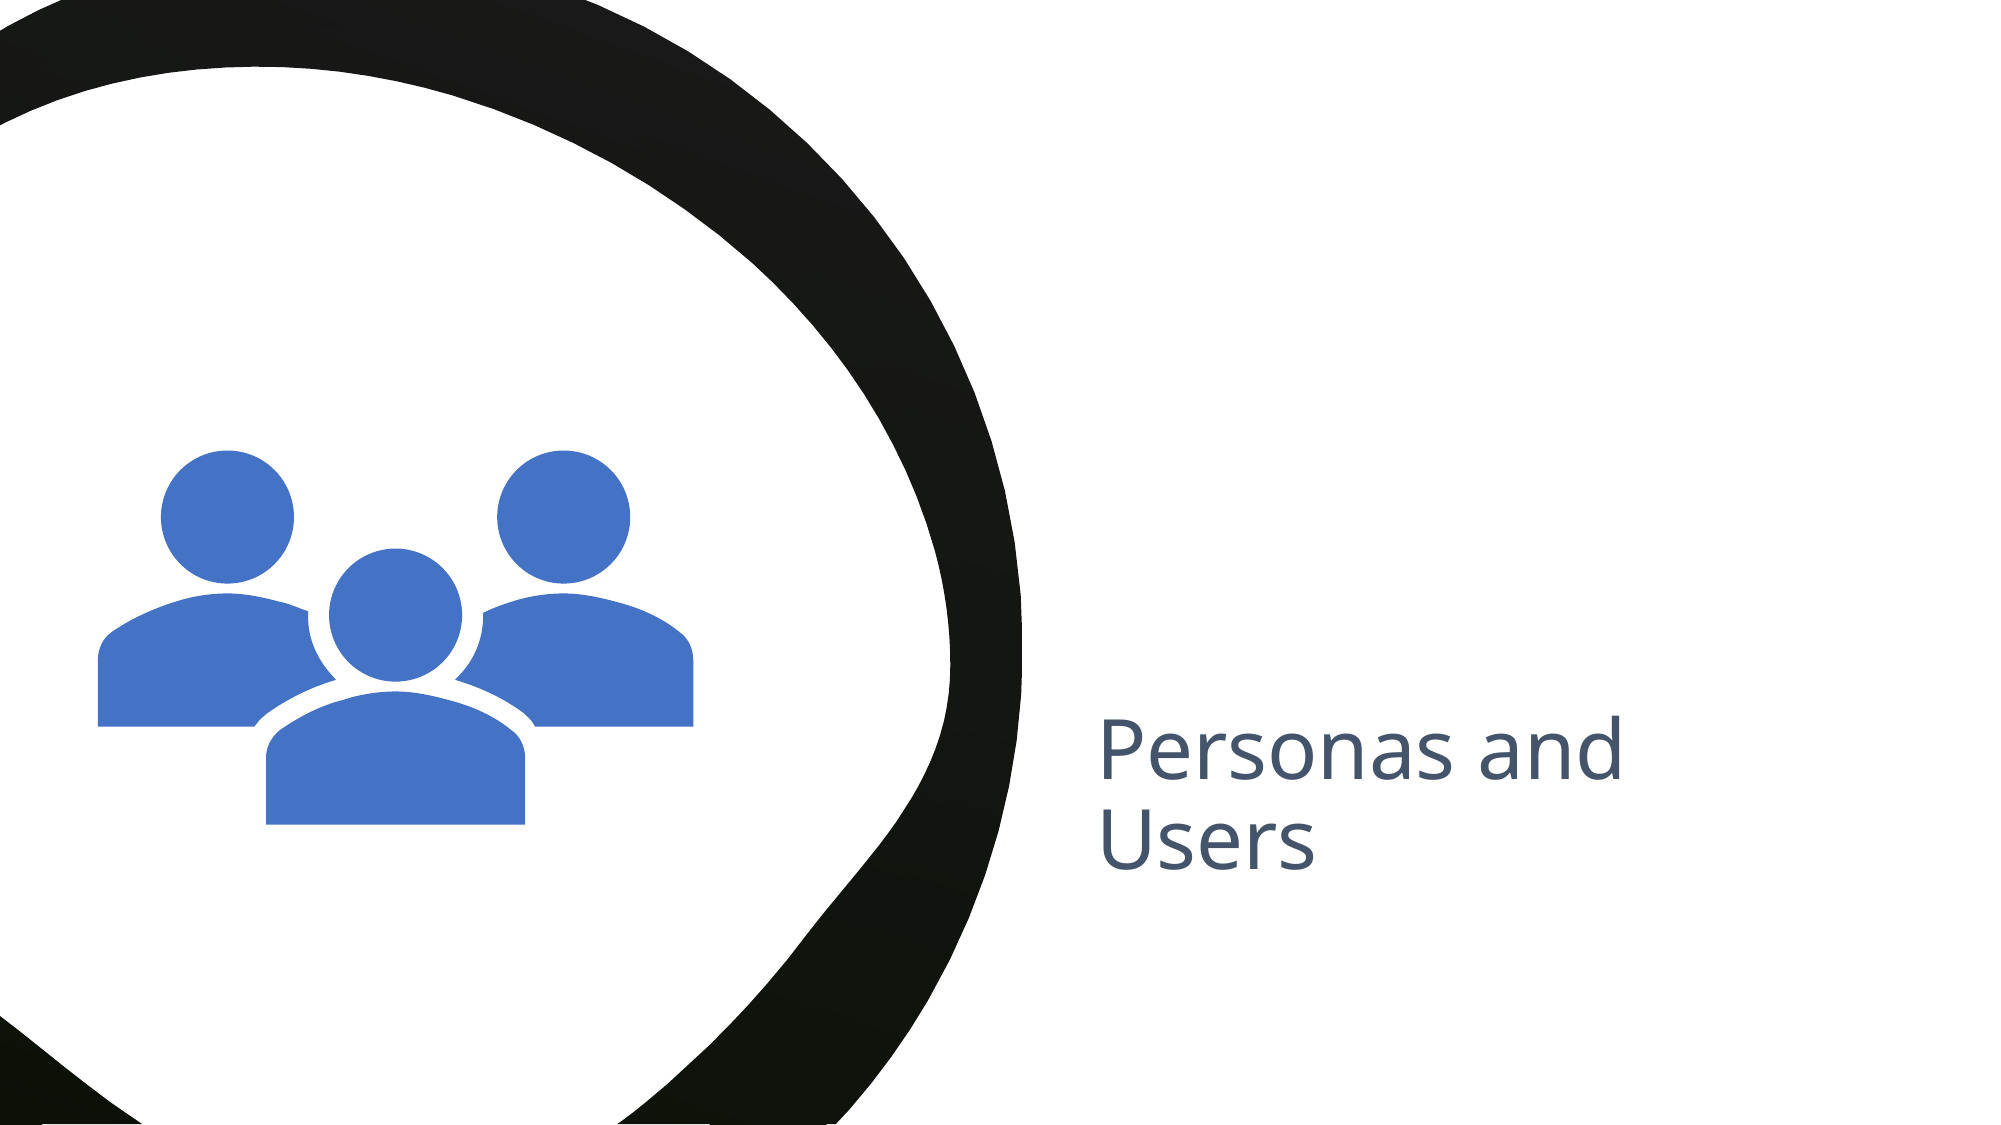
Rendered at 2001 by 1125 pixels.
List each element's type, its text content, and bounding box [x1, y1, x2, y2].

text_box [0, 0, 2000, 1125]
title Personas and Users [1081, 700, 1870, 913]
picture [55, 297, 736, 978]
